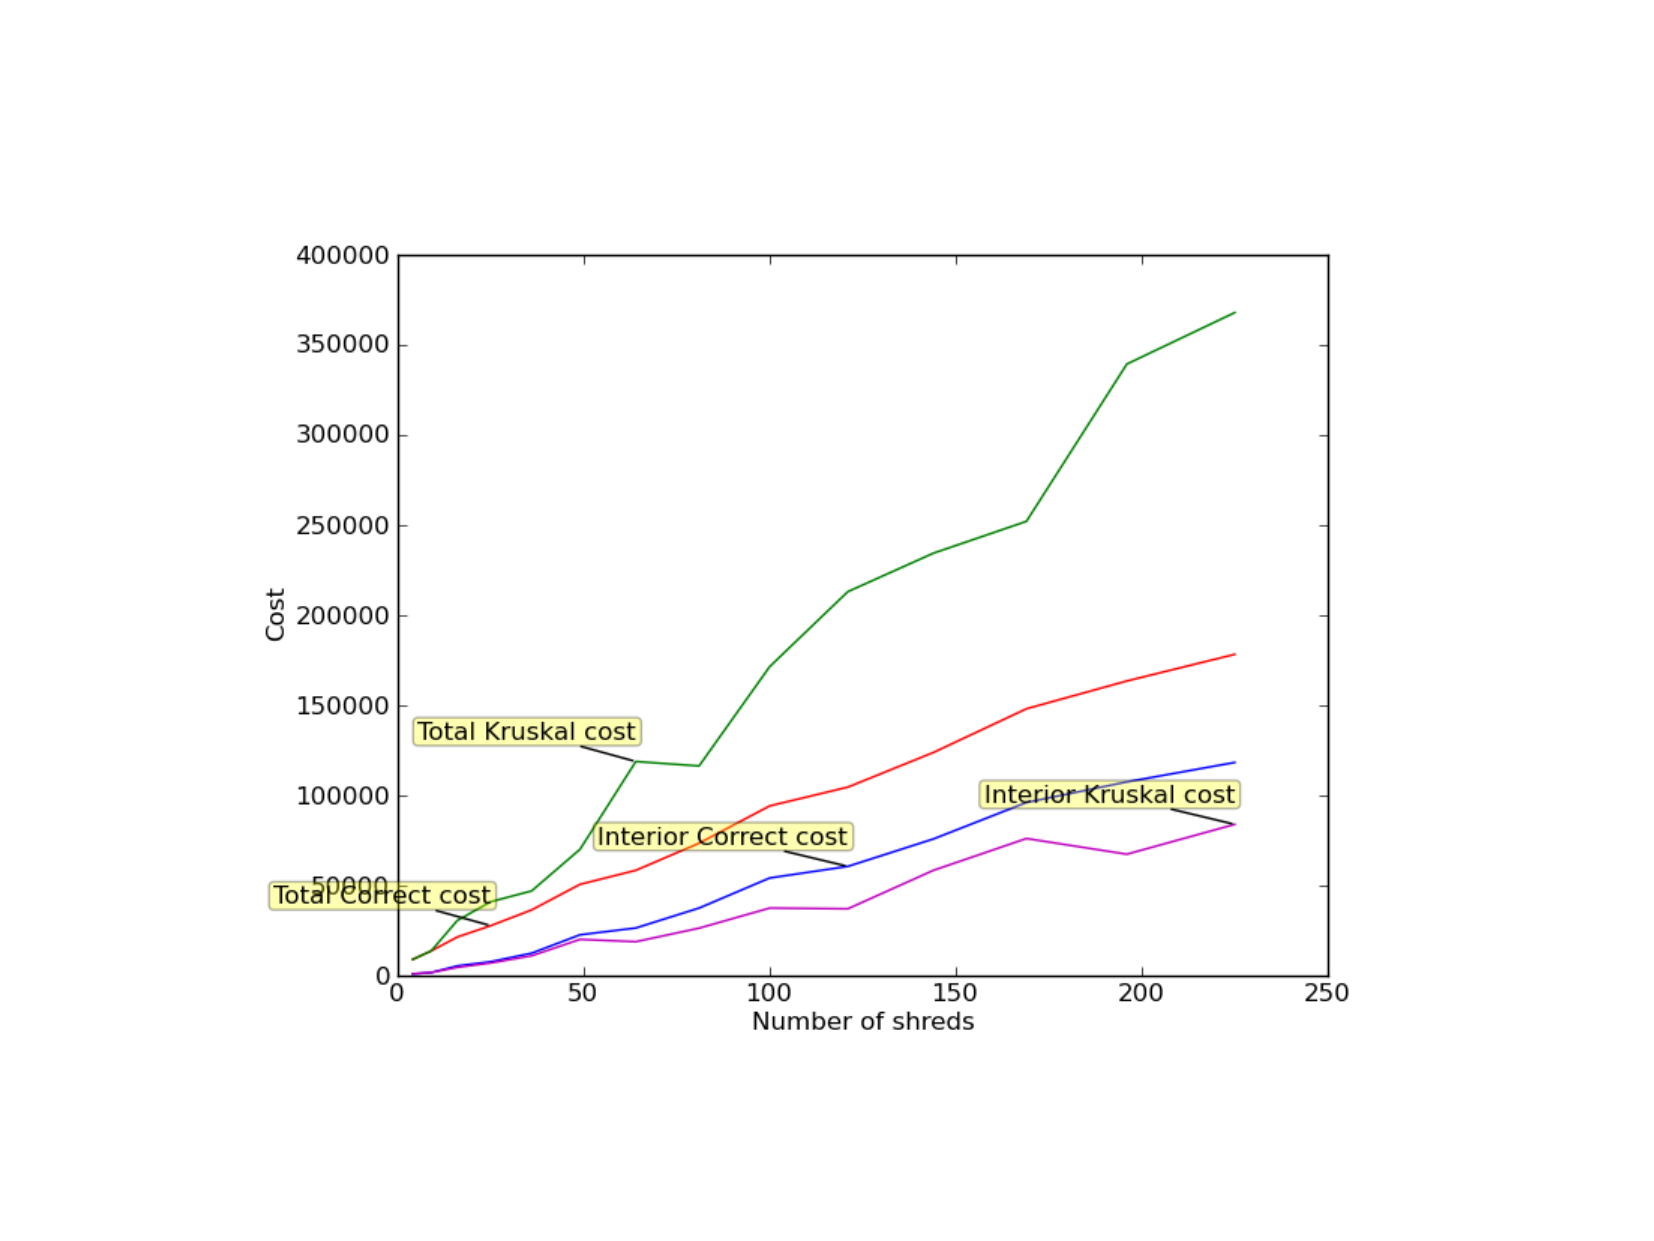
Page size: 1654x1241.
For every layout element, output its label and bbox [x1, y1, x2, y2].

picture [248, 165, 1448, 1066]
